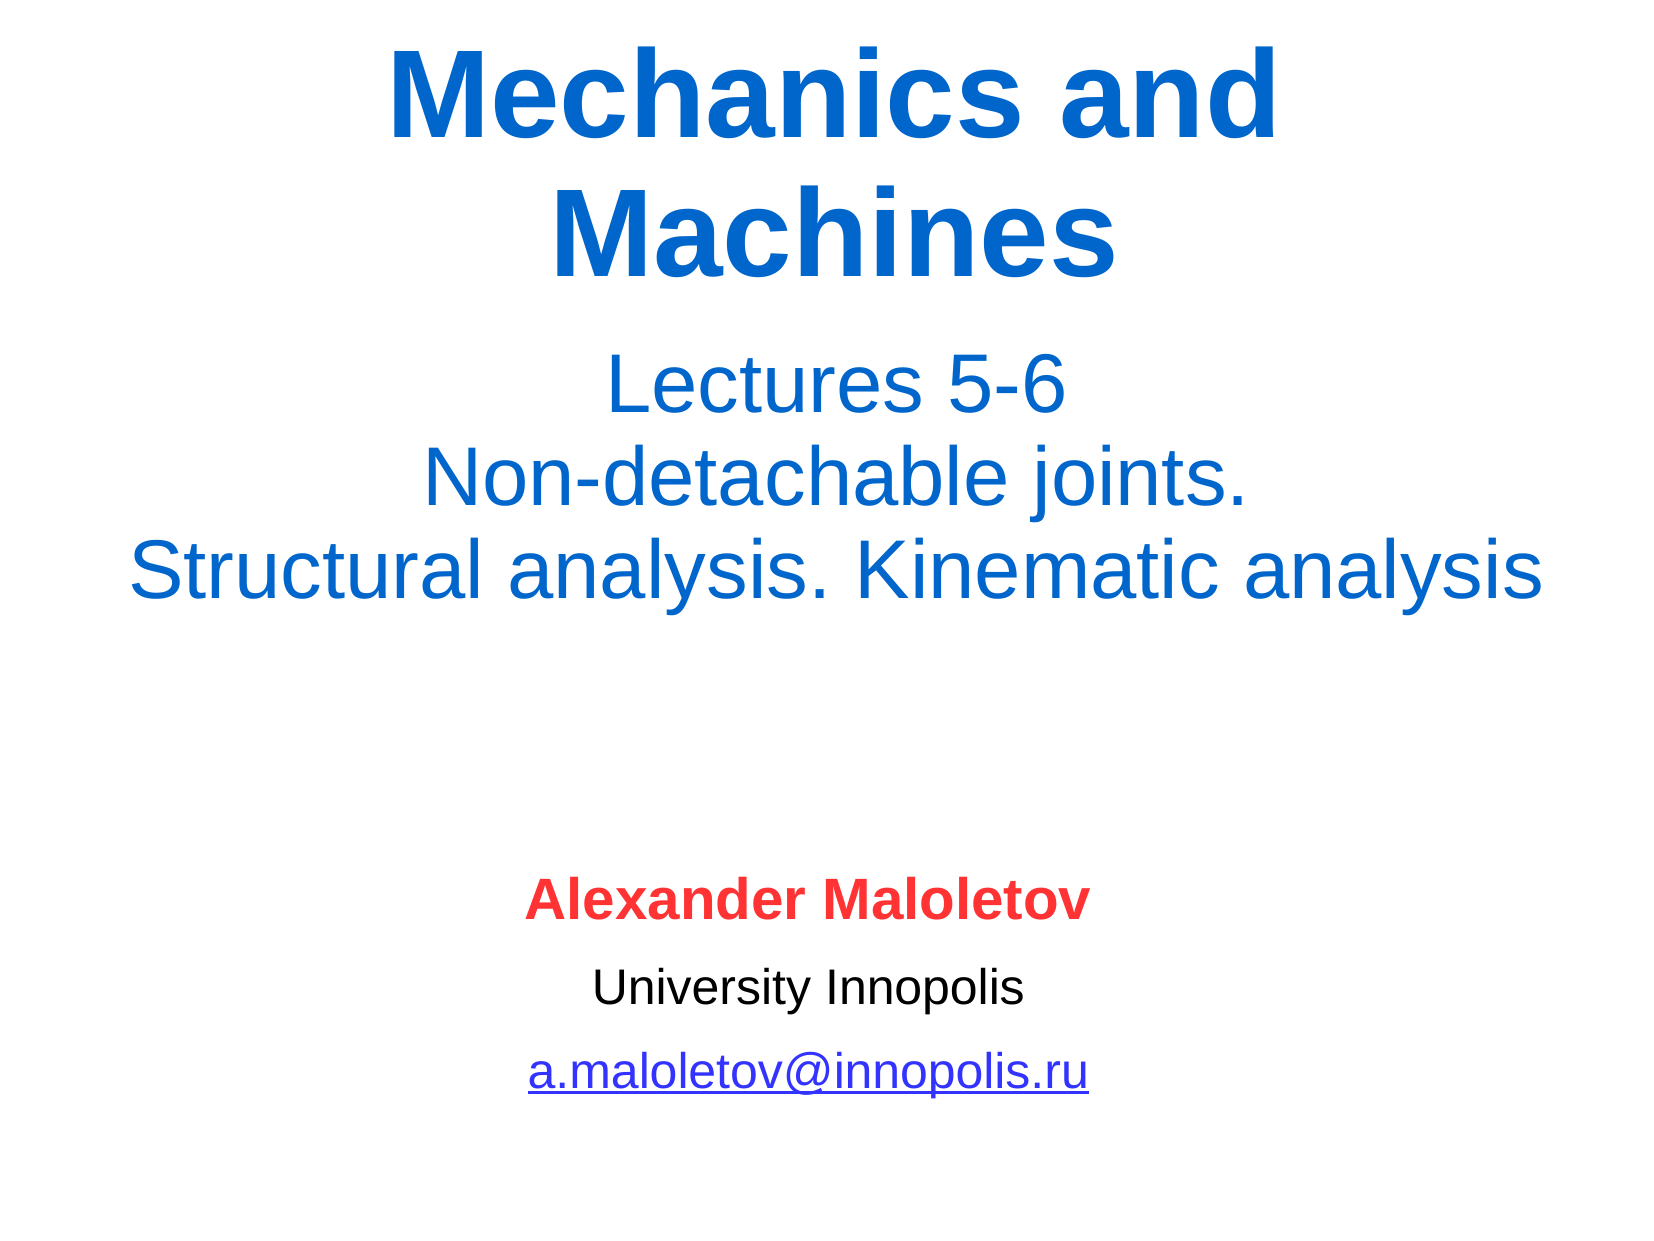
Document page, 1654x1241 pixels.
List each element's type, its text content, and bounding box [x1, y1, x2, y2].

text_box Alexander Maloletov University Innopolis a.maloletov@innopolis.ru [510, 826, 1202, 1201]
title Mechanics and Machines [90, 23, 1579, 304]
text_box Lectures 5-6 Non-detachable joints. Structural analysis. Kinematic analysis [113, 330, 1561, 811]
